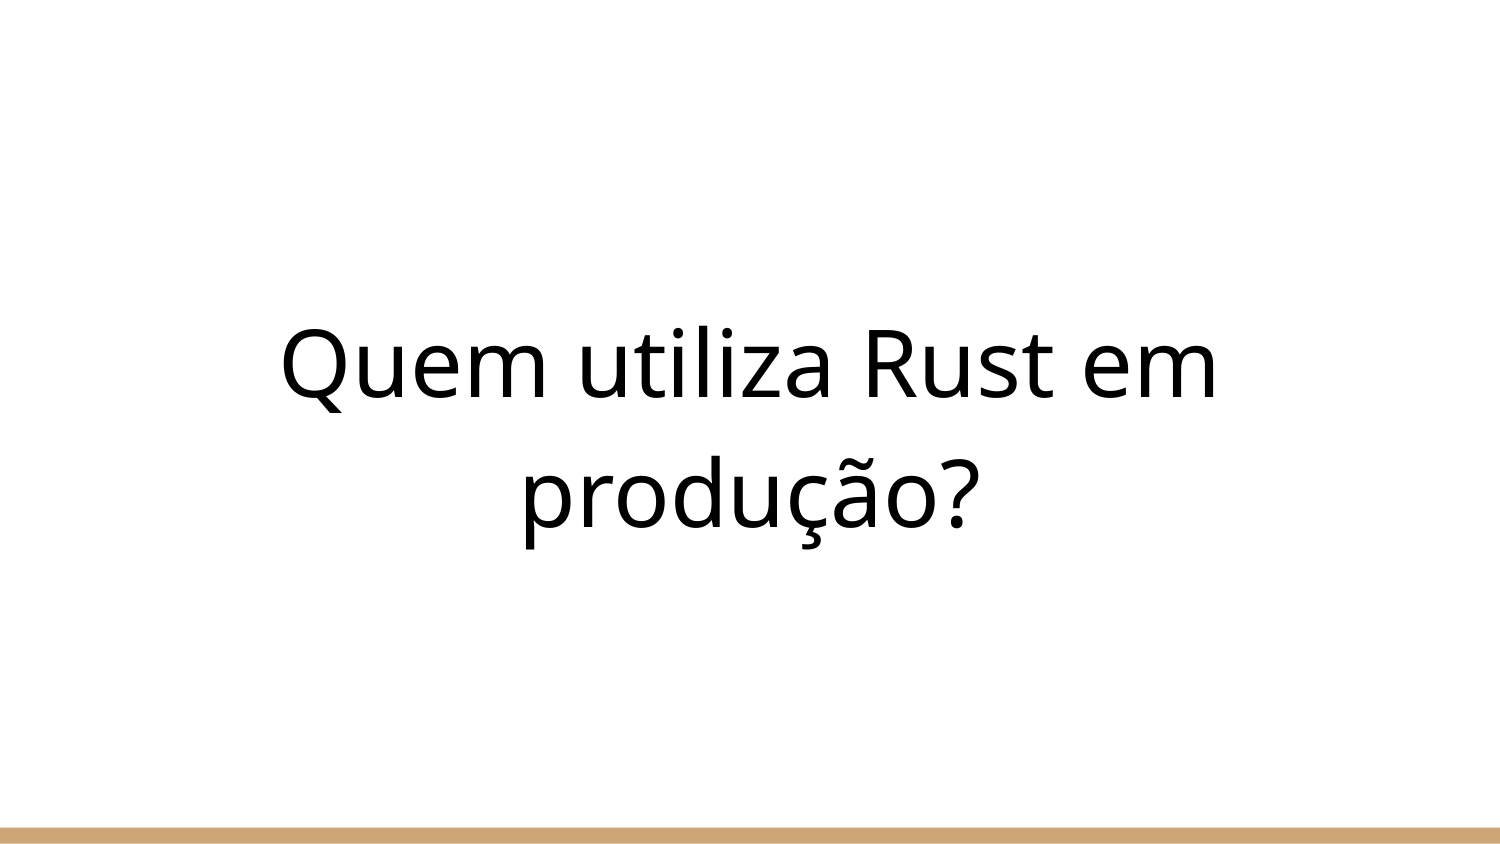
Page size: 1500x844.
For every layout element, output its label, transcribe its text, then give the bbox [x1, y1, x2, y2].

list Quem utiliza Rust em produção? [51, 141, 1449, 692]
